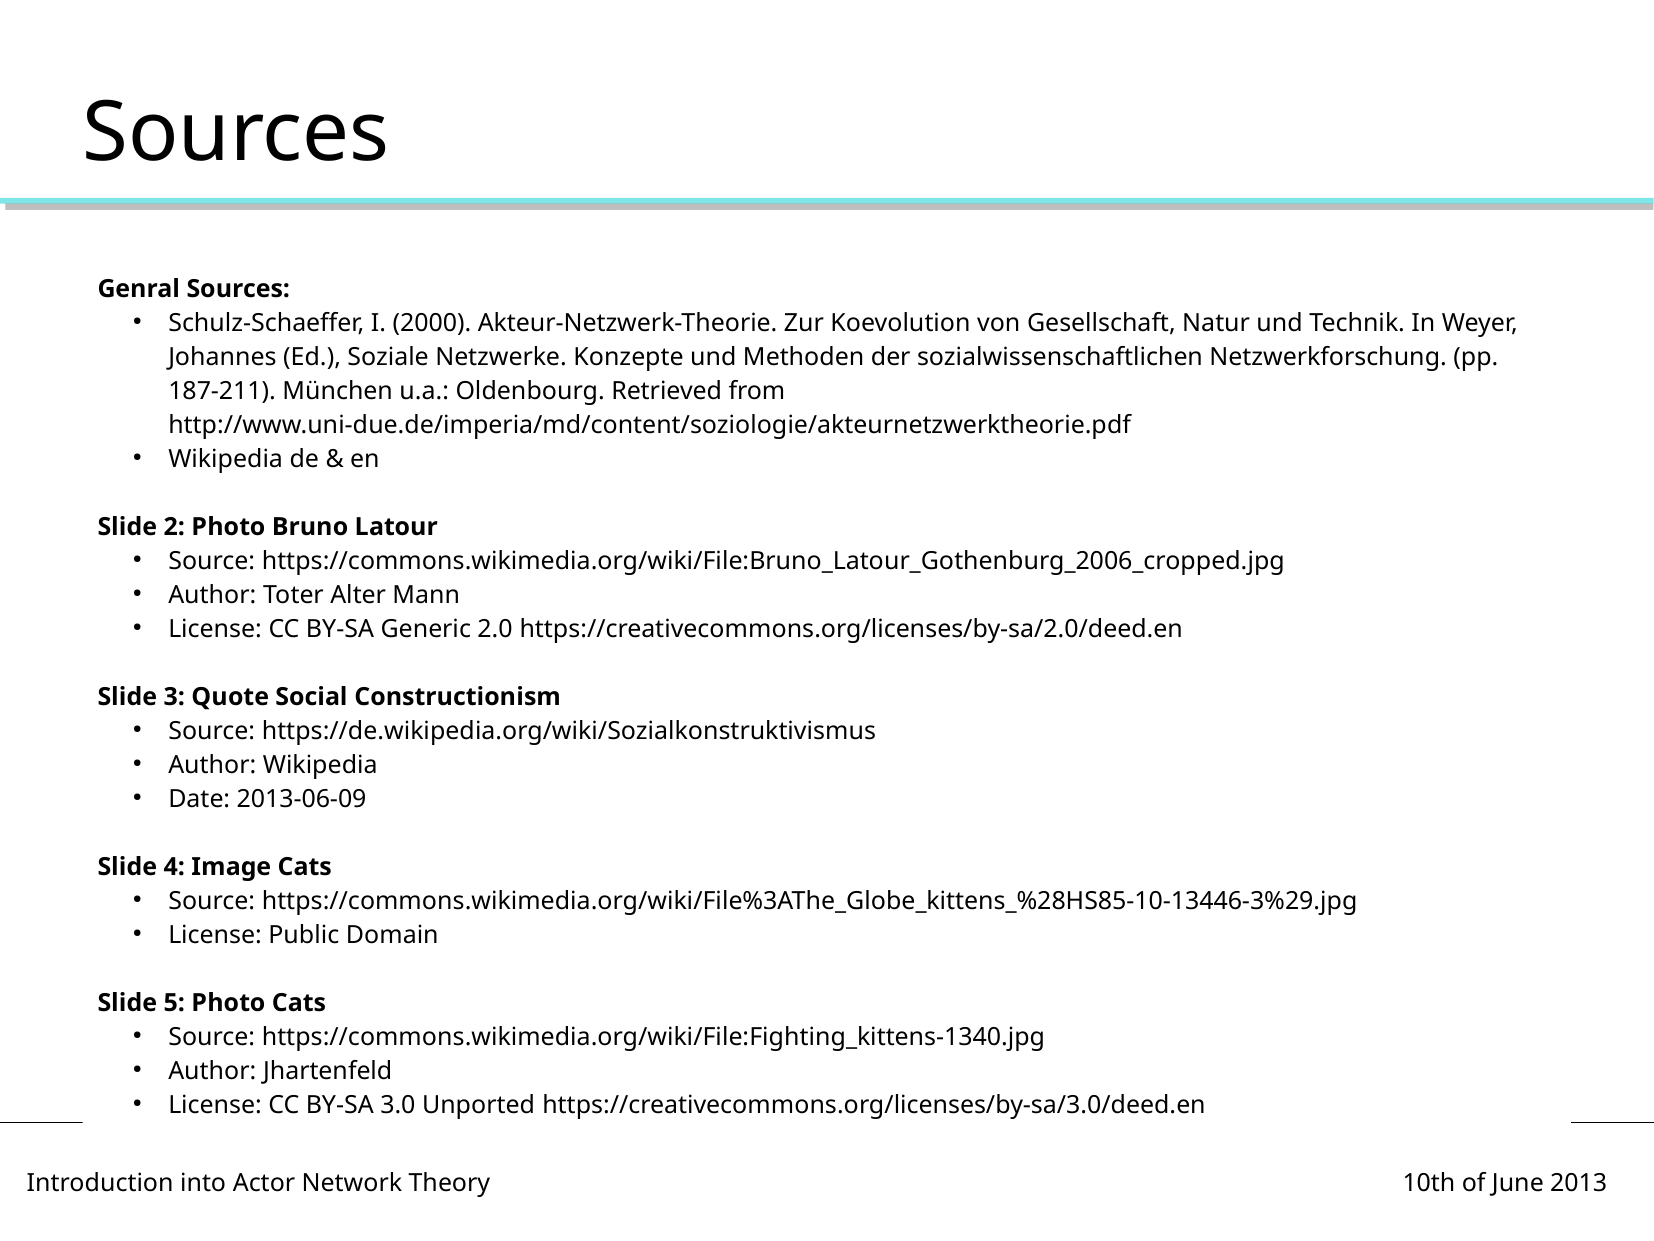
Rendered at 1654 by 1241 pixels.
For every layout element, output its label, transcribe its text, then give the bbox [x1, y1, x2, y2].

text_box 10th of June 2013 [1387, 1157, 1636, 1201]
text_box Genral Sources: Schulz-Schaeffer, I. (2000). Akteur-Netzwerk-Theorie. Zur Koevolution von Gesellschaft, Natur und Technik. In Weyer, Johannes (Ed.), Soziale Netzwerke. Konzepte und Methoden der sozialwissenschaftlichen Netzwerkforschung. (pp. 187-211). München u.a.: Oldenbourg. Retrieved from http://www.uni-due.de/imperia/md/content/soziologie/akteurnetzwerktheorie.pdf Wikipedia de & en Slide 2: Photo Bruno Latour Source: https://commons.wikimedia.org/wiki/File:Bruno_Latour_Gothenburg_2006_cropped.jpg Author: Toter Alter Mann License: CC BY-SA Generic 2.0 https://creativecommons.org/licenses/by-sa/2.0/deed.en Slide 3: Quote Social Constructionism Source: https://de.wikipedia.org/wiki/Sozialkonstruktivismus Author: Wikipedia Date: 2013-06-09 Slide 4: Image Cats Source: https://commons.wikimedia.org/wiki/File%3AThe_Globe_kittens_%28HS85-10-13446-3%29.jpg License: Public Domain Slide 5: Photo Cats Source: https://commons.wikimedia.org/wiki/File:Fighting_kittens-1340.jpg Author: Jhartenfeld License: CC BY-SA 3.0 Unported https://creativecommons.org/licenses/by-sa/3.0/deed.en [82, 263, 1571, 1096]
text_box Introduction into Actor Network Theory [11, 1157, 615, 1201]
title Sources [82, 81, 1571, 175]
